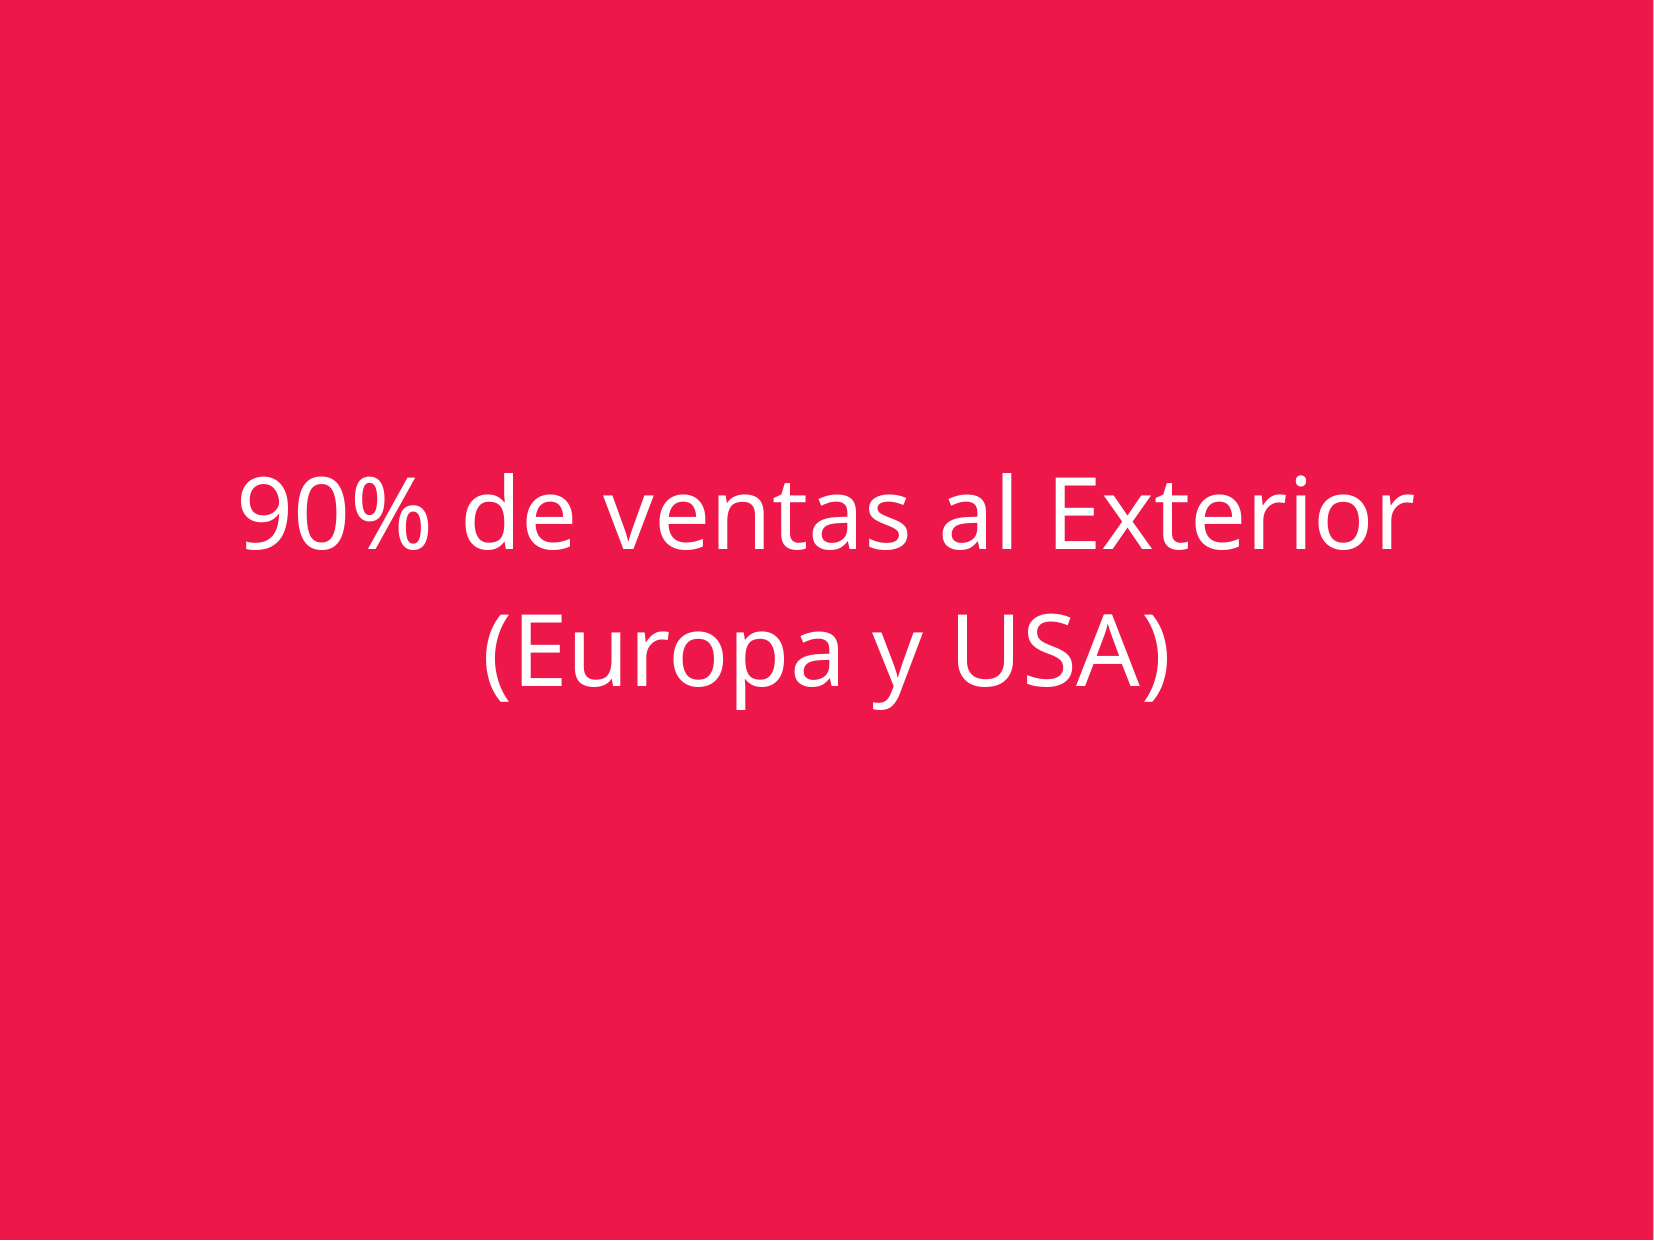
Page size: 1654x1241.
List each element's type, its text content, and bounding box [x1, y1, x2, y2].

subtitle 90% de ventas al Exterior (Europa y USA) [82, 56, 1571, 1102]
